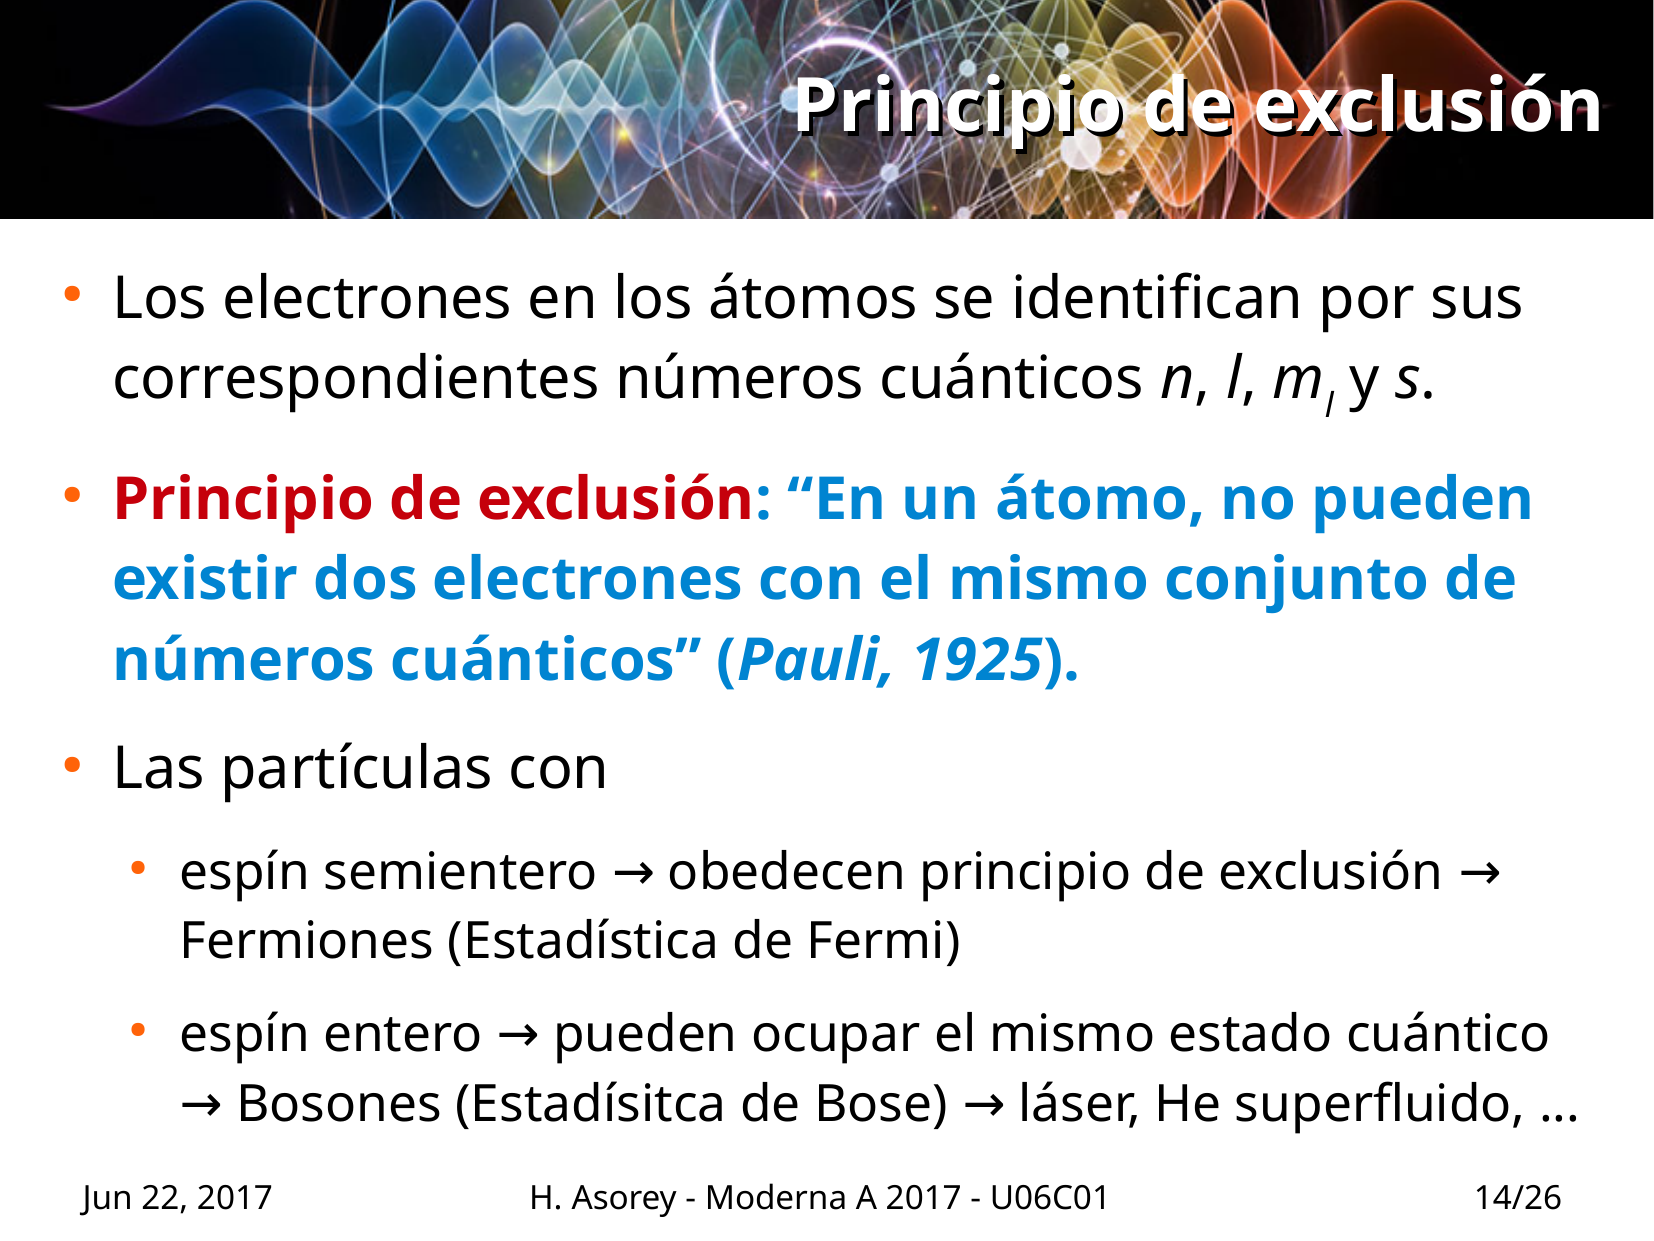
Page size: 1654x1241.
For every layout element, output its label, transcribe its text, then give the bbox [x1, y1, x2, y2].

list Los electrones en los átomos se identifican por sus correspondientes números cuánticos n, l, ml y s. Principio de exclusión: “En un átomo, no pueden existir dos electrones con el mismo conjunto de números cuánticos” (Pauli, 1925). Las partículas con espín semientero → obedecen principio de exclusión → Fermiones (Estadística de Fermi) espín entero → pueden ocupar el mismo estado cuántico → Bosones (Estadísitca de Bose) → láser, He superfluido, ... [45, 255, 1606, 1156]
picture [0, 0, 1654, 219]
title Principio de exclusión [45, 15, 1606, 191]
